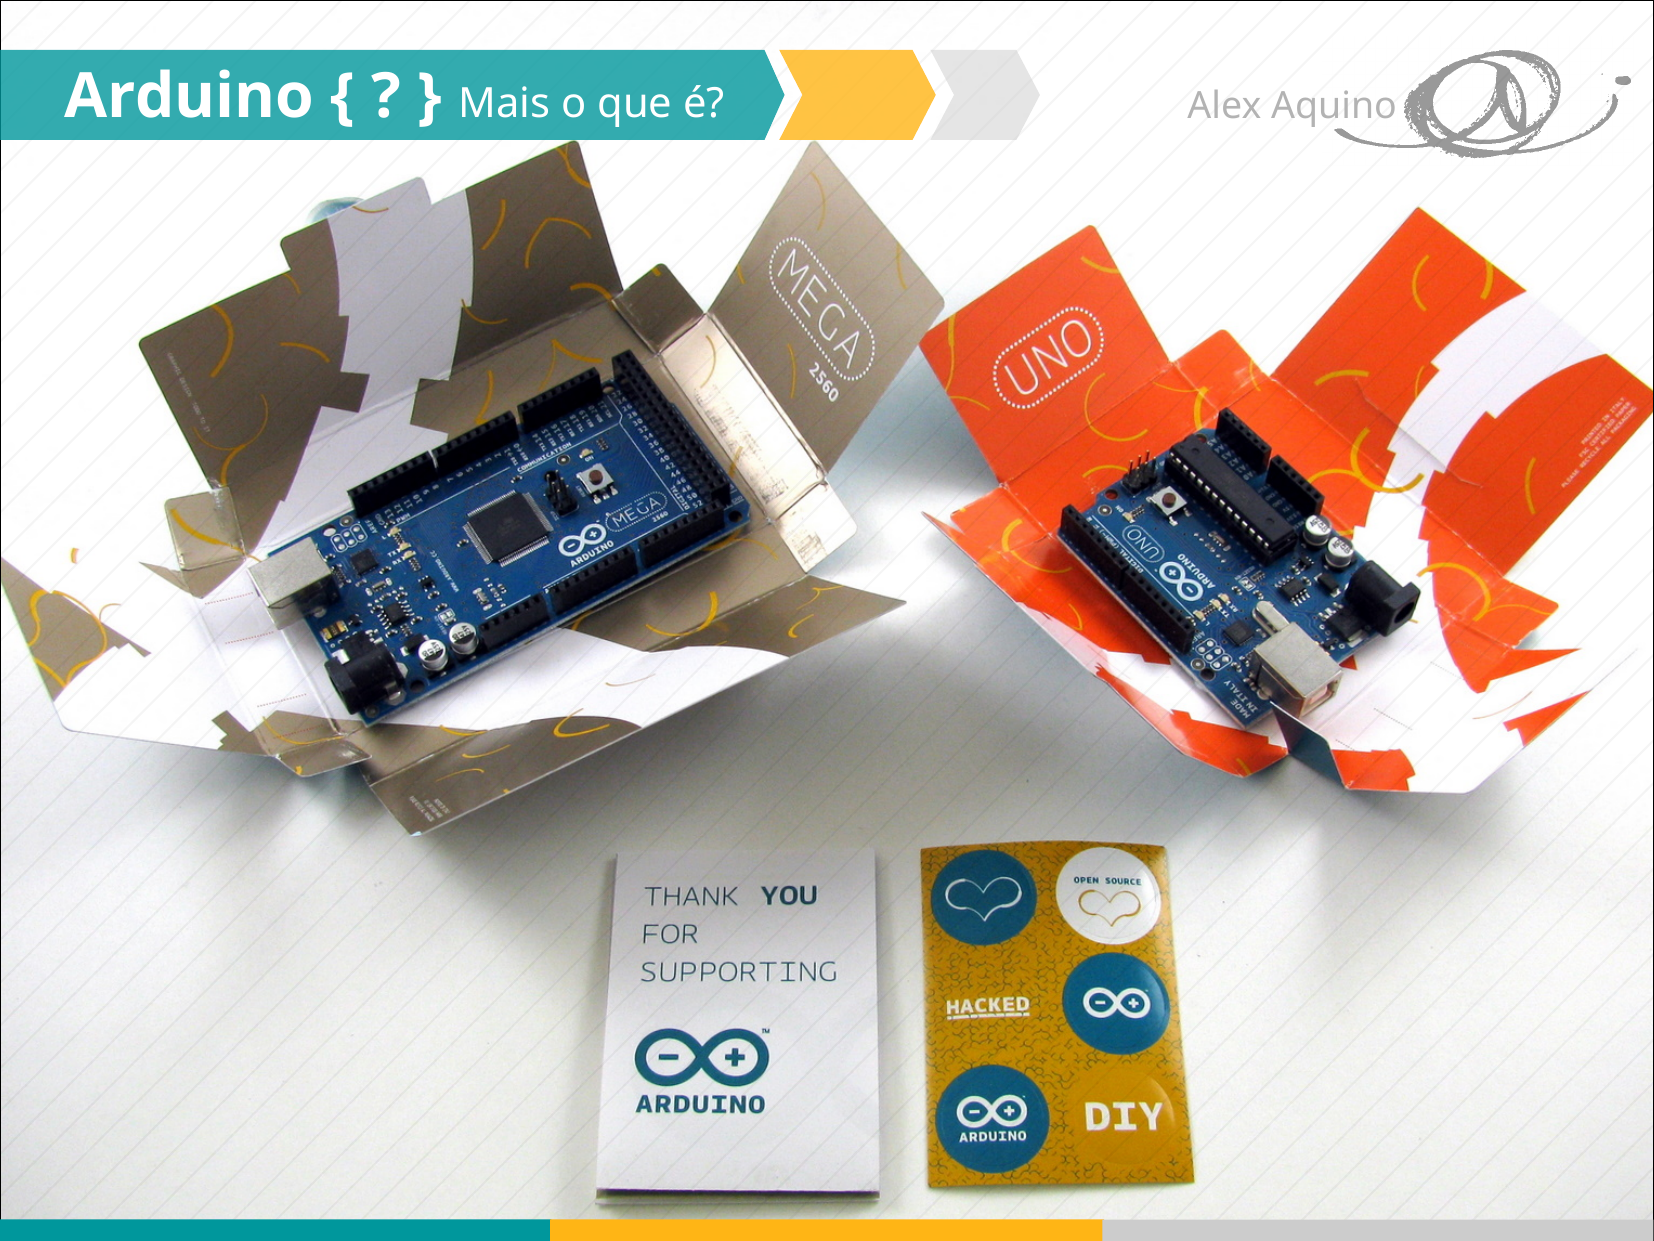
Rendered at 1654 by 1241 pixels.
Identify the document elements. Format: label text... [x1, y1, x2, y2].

text_box Alex Aquino [1172, 70, 1439, 132]
text_box Arduino { ? } Mais o que é? [49, 29, 772, 141]
text_box [0, 0, 1654, 1241]
